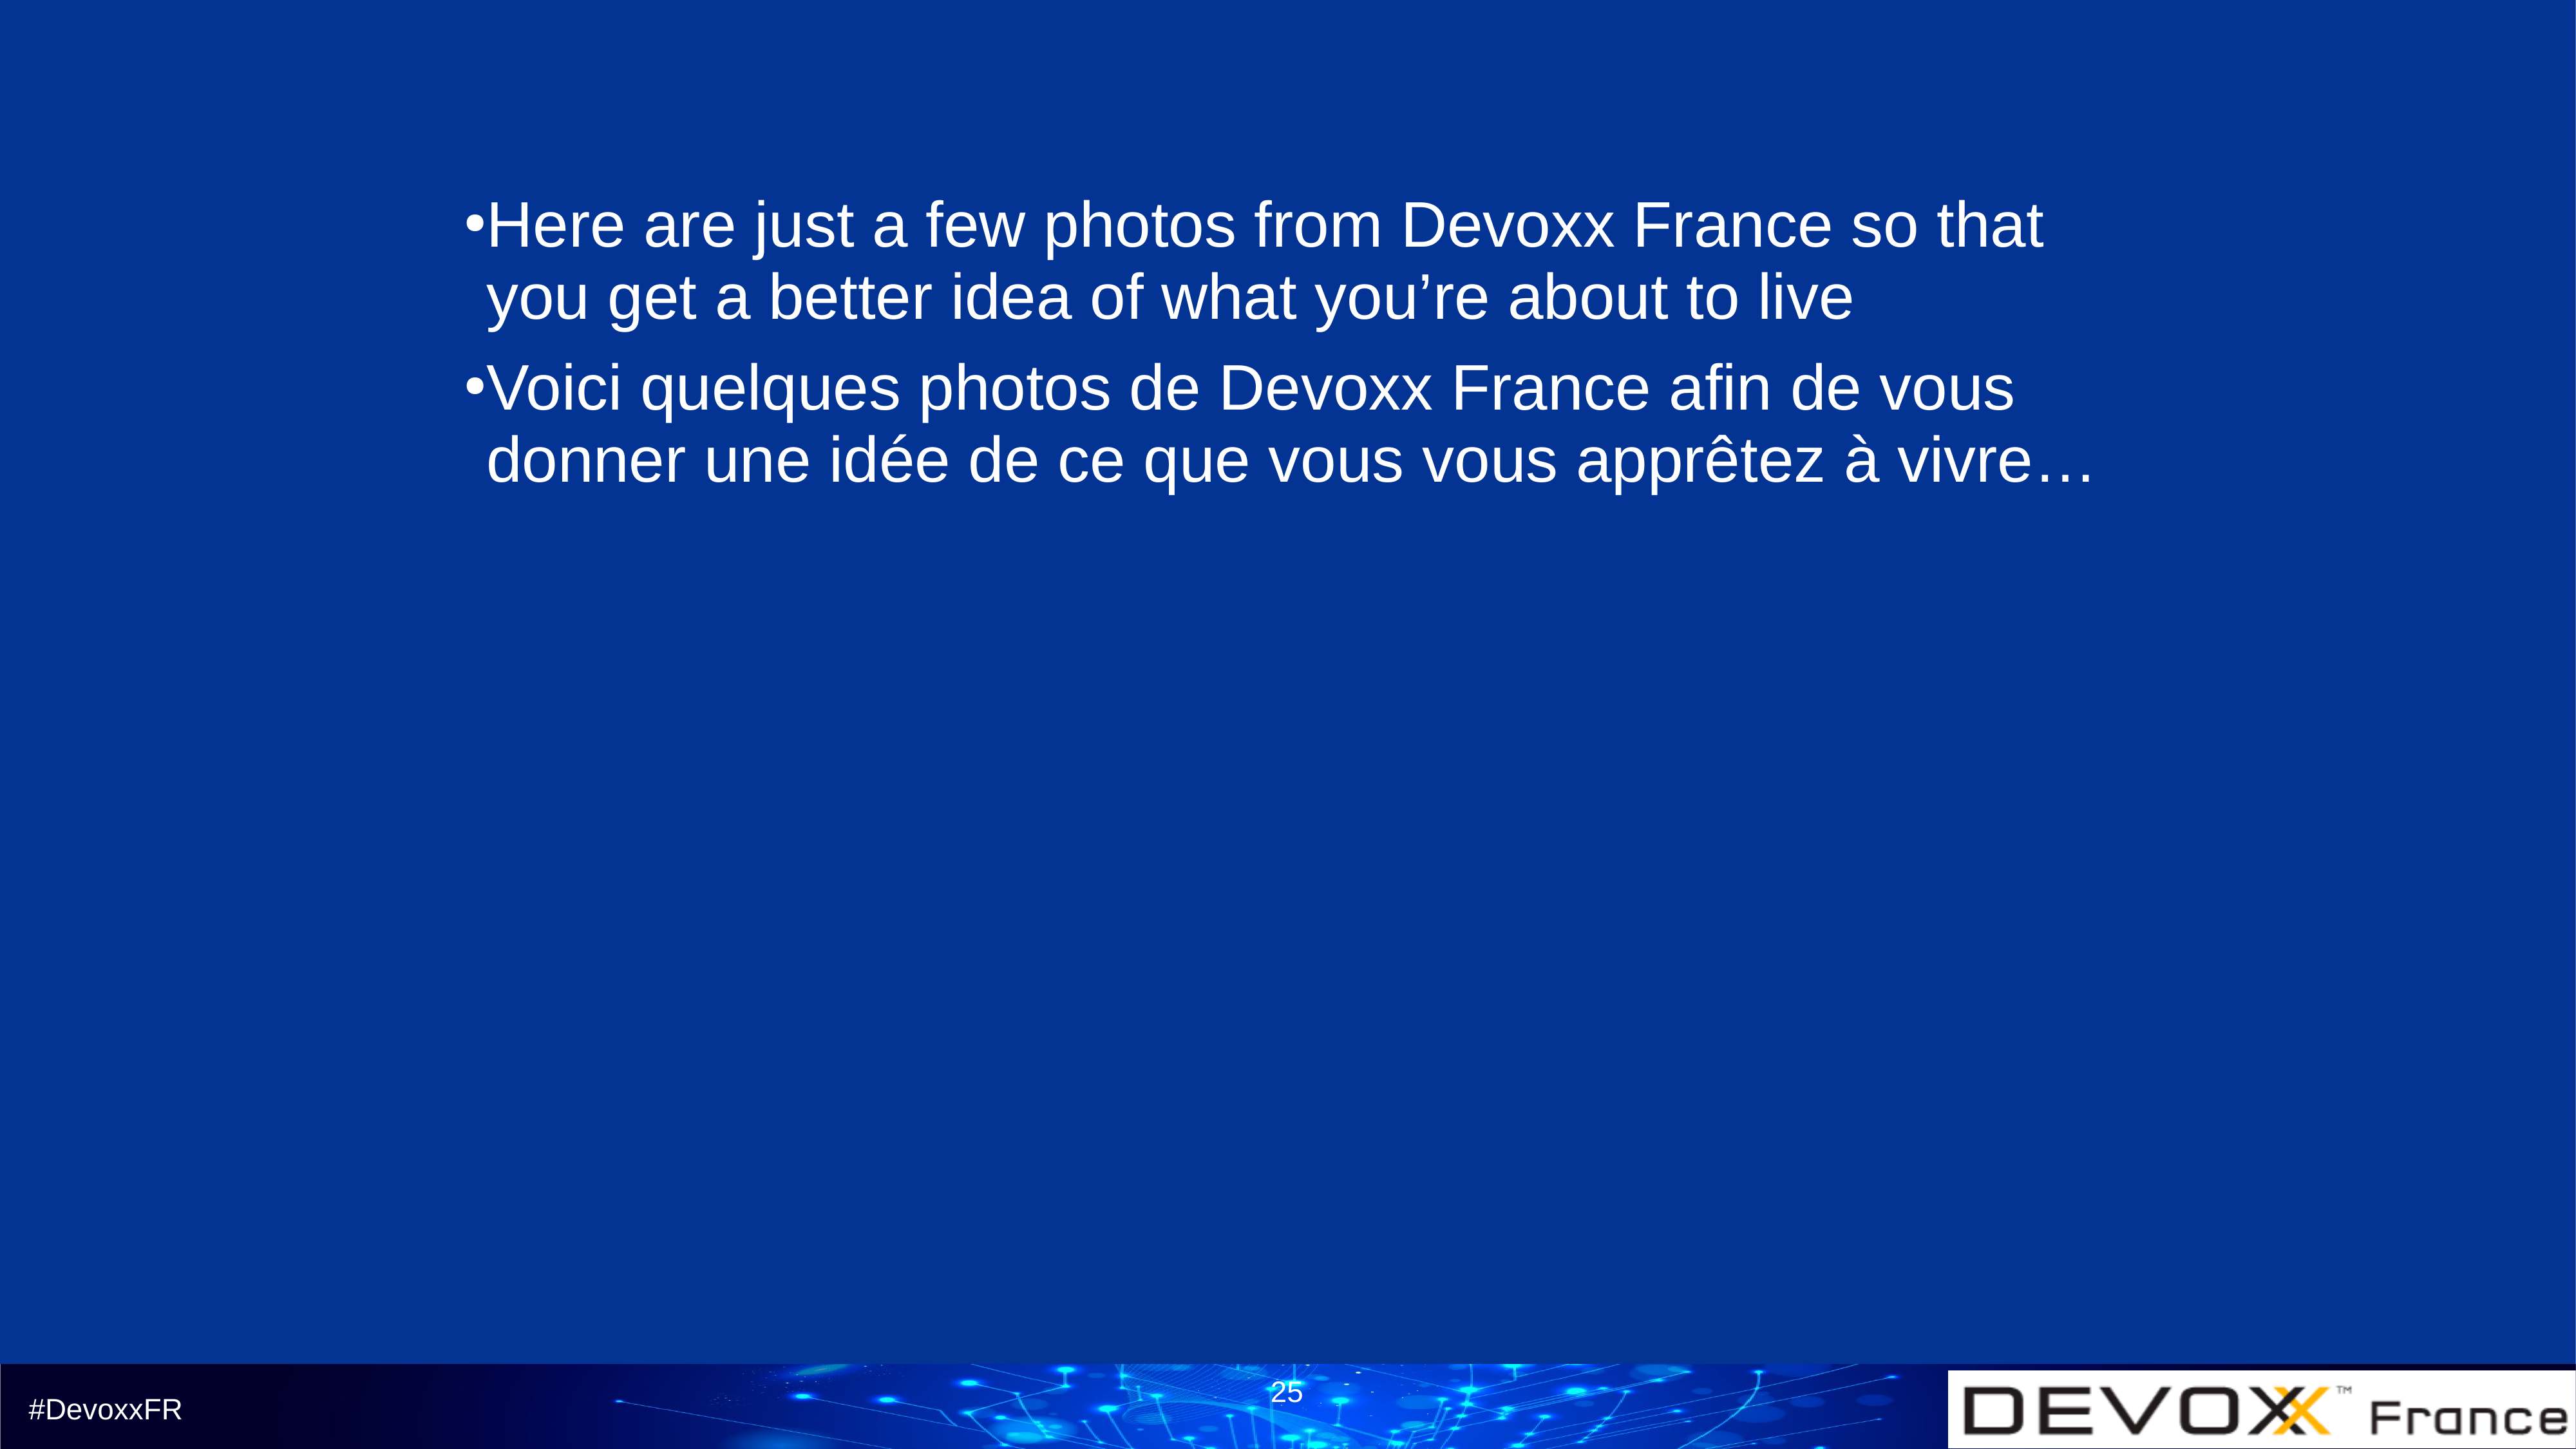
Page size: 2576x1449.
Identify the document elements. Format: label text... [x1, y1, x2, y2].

list Here are just a few photos from Devoxx France so that you get a better idea of what you’re about to live Voici quelques photos de Devoxx France afin de vous donner une idée de ce que vous vous apprêtez à vivre… [463, 188, 2113, 1260]
picture [0, 1364, 2576, 1449]
picture [1309, 1442, 1326, 1449]
slide_number 25 [1264, 1375, 1310, 1427]
